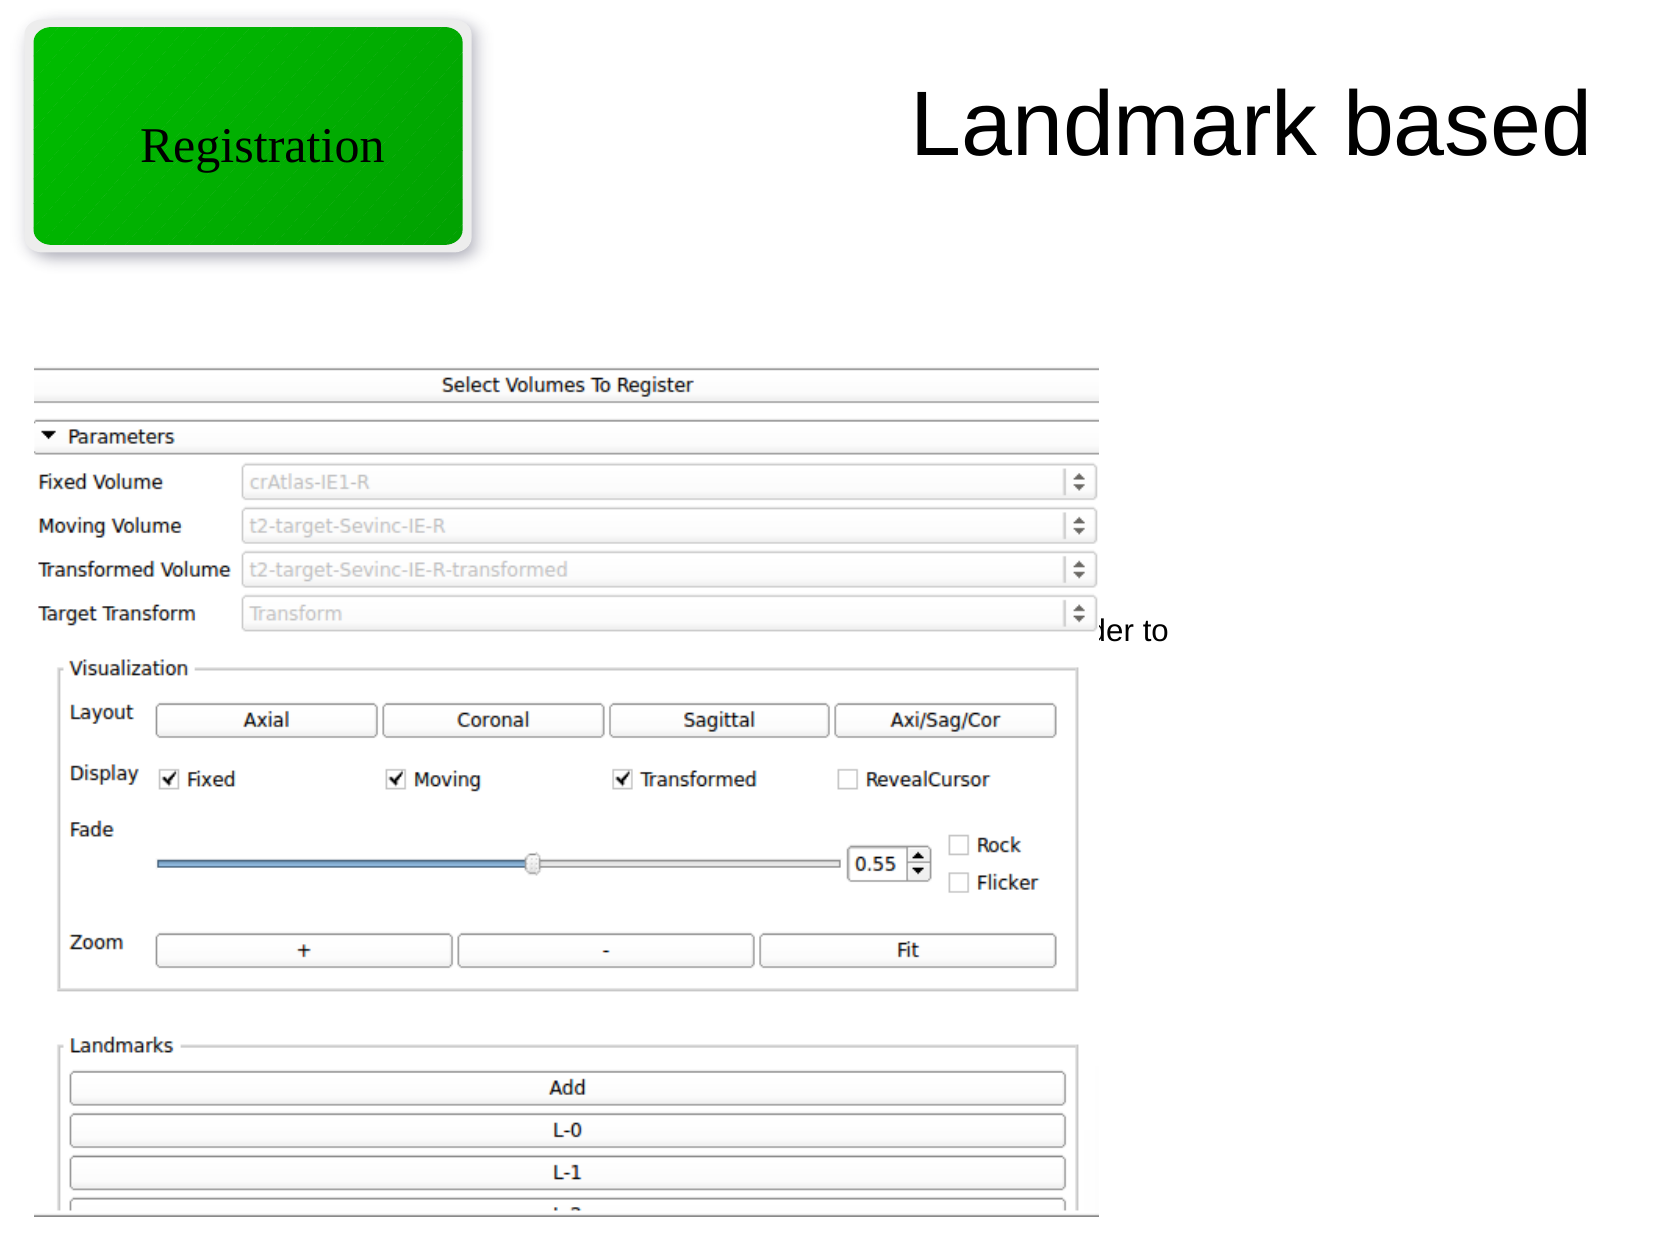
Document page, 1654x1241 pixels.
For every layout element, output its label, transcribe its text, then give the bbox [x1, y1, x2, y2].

picture [34, 364, 1099, 1217]
picture [5, 0, 520, 291]
text_box deforming a brain atlas into a subject’s brain in order to create a new individualized brain atlas [1099, 605, 1279, 692]
title Landmark based [520, 19, 1654, 227]
